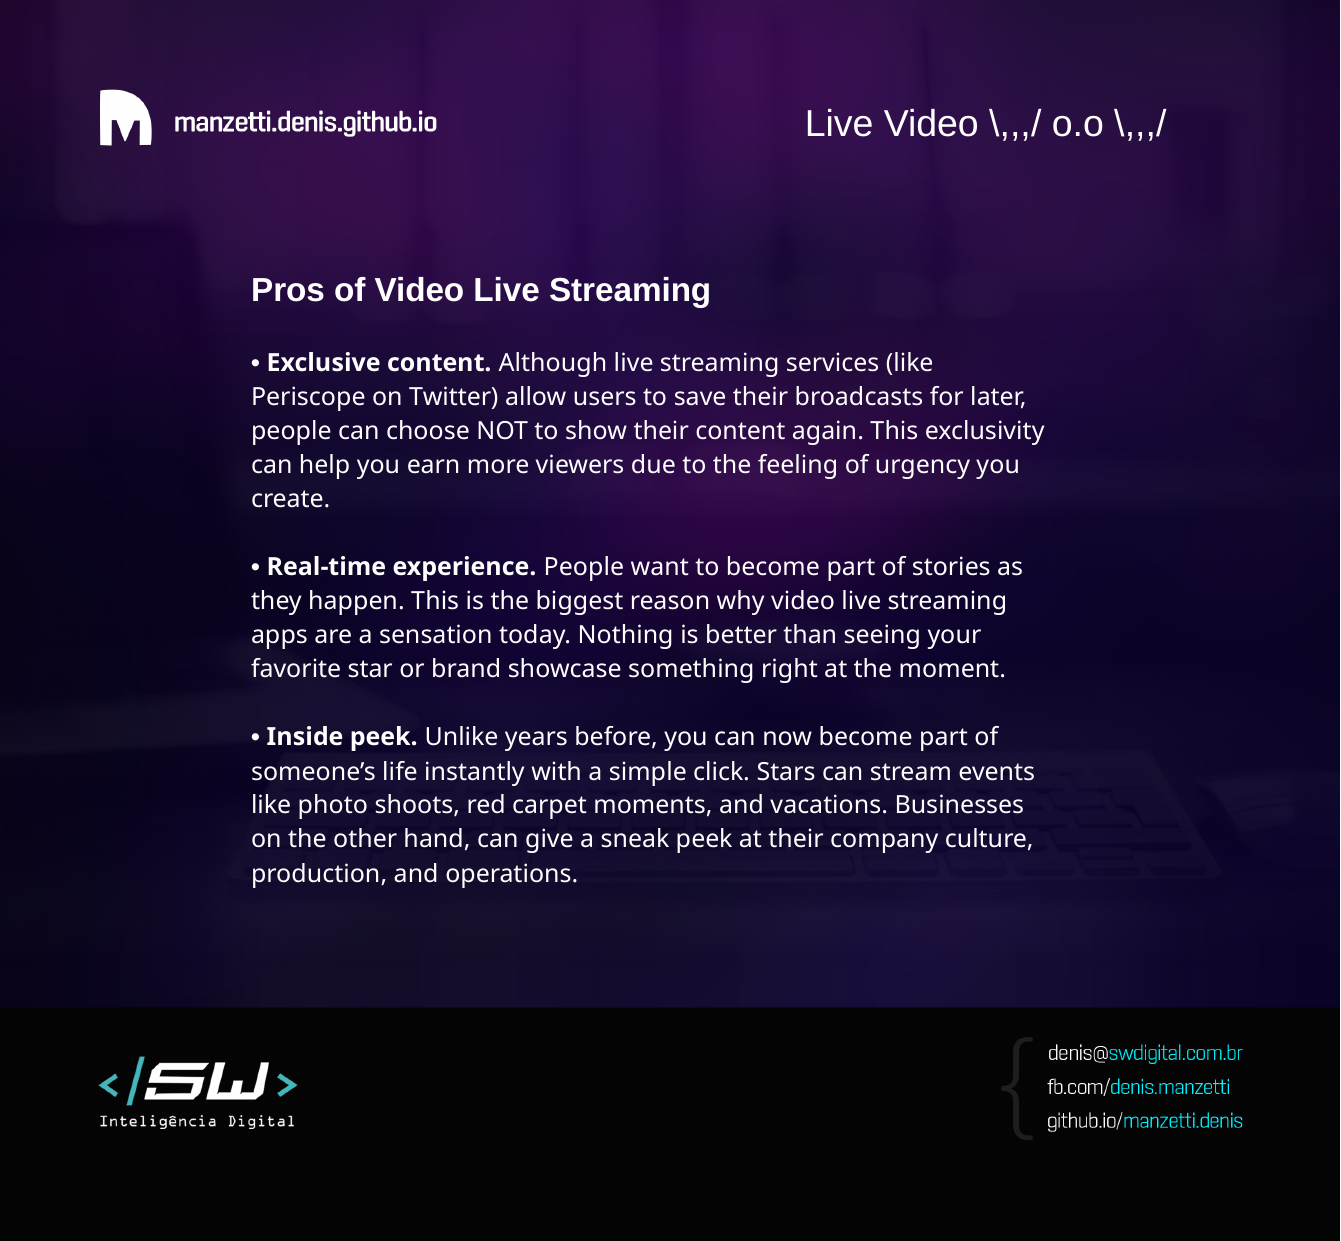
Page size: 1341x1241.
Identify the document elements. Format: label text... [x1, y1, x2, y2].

text_box Live Video \,,,/ o.o \,,,/ [708, 94, 1264, 194]
text_box Pros of Video Live Streaming • Exclusive content. Although live streaming services (like Periscope on Twitter) allow users to save their broadcasts for later, people can choose NOT to show their content again. This exclusivity can help you earn more viewers due to the feeling of urgency you create. • Real-time experience. People want to become part of stories as they happen. This is the biggest reason why video live streaming apps are a sensation today. Nothing is better than seeing your favorite star or brand showcase something right at the moment. • Inside peek. Unlike years before, you can now become part of someone’s life instantly with a simple click. Stars can stream events like photo shoots, red carpet moments, and vacations. Businesses on the other hand, can give a sneak peek at their company culture, production, and operations. [236, 263, 1063, 851]
picture [0, 0, 1340, 1241]
